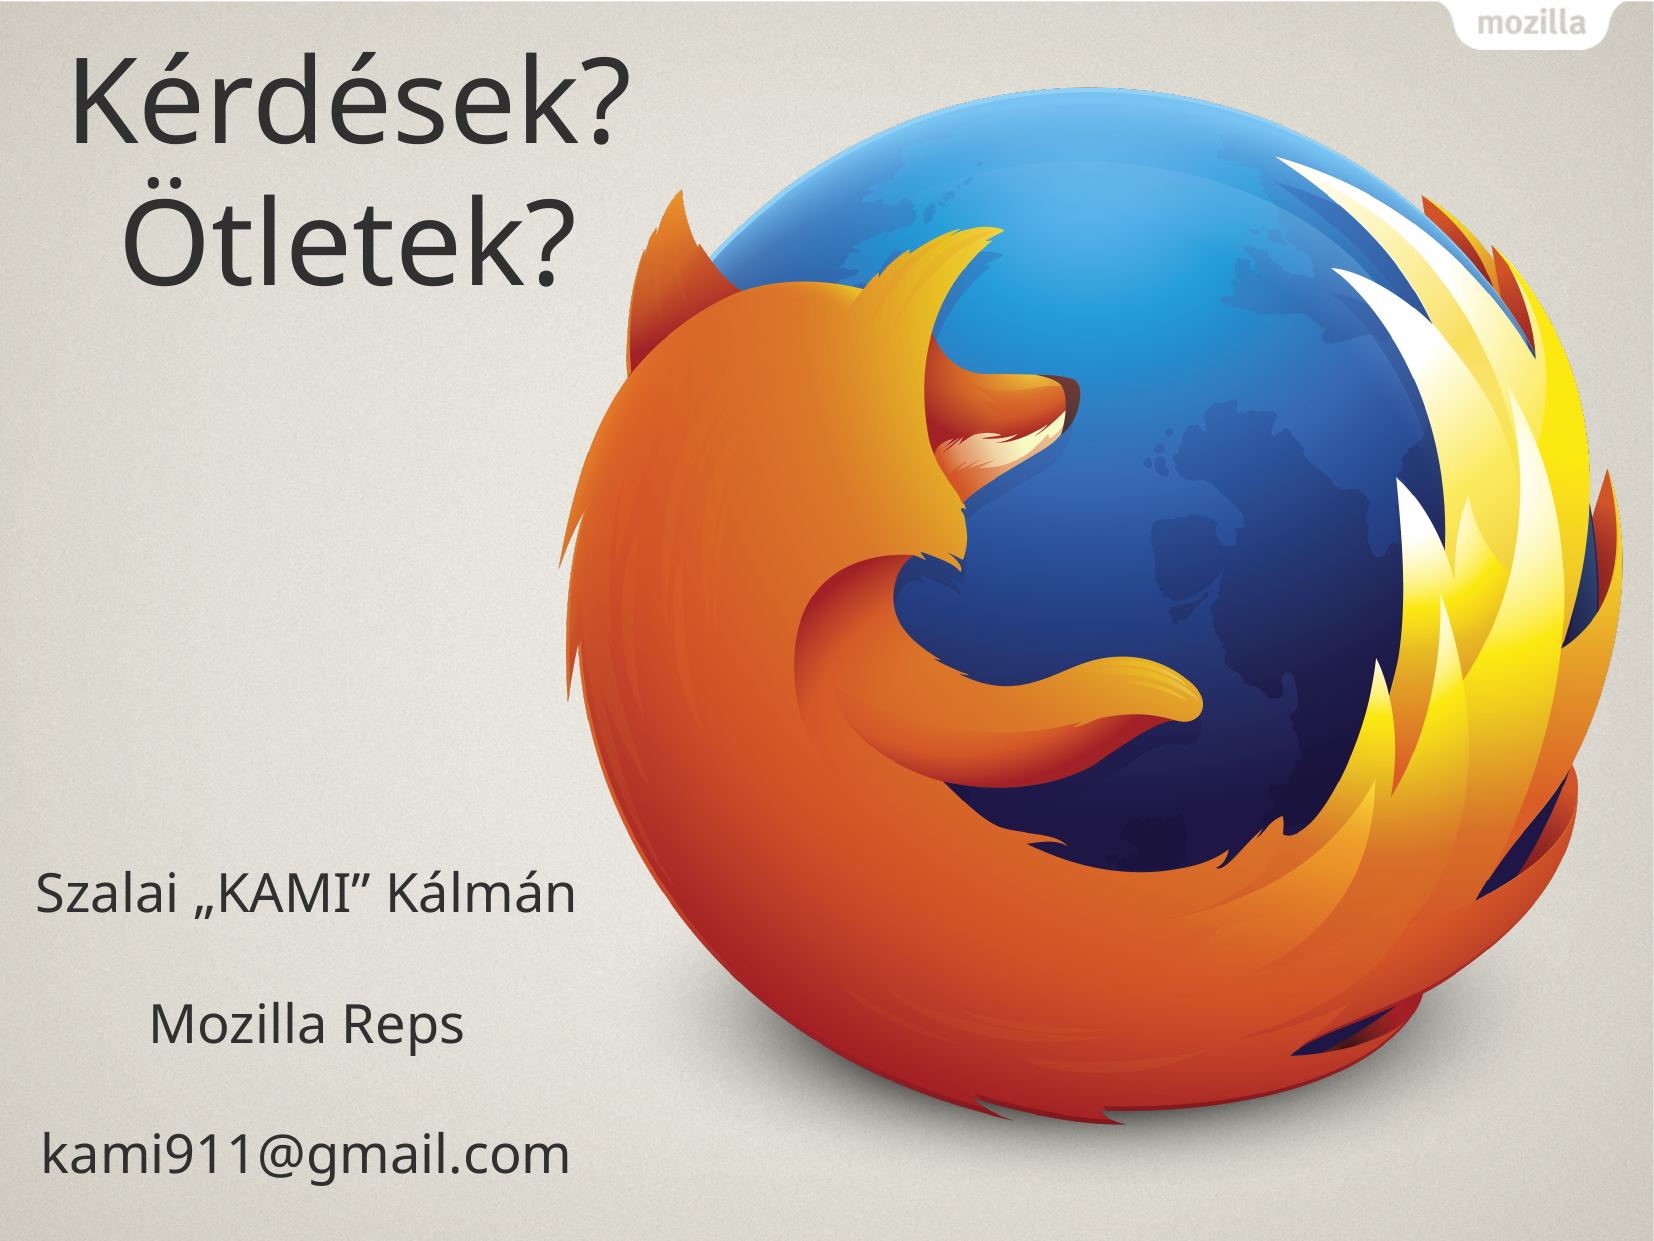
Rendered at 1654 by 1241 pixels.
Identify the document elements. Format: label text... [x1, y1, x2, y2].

title Kérdések? Ötletek? [11, 15, 686, 461]
picture [0, 0, 1654, 1241]
list Szalai „KAMI” Kálmán Mozilla Reps kami911@gmail.com [0, 850, 363, 1233]
